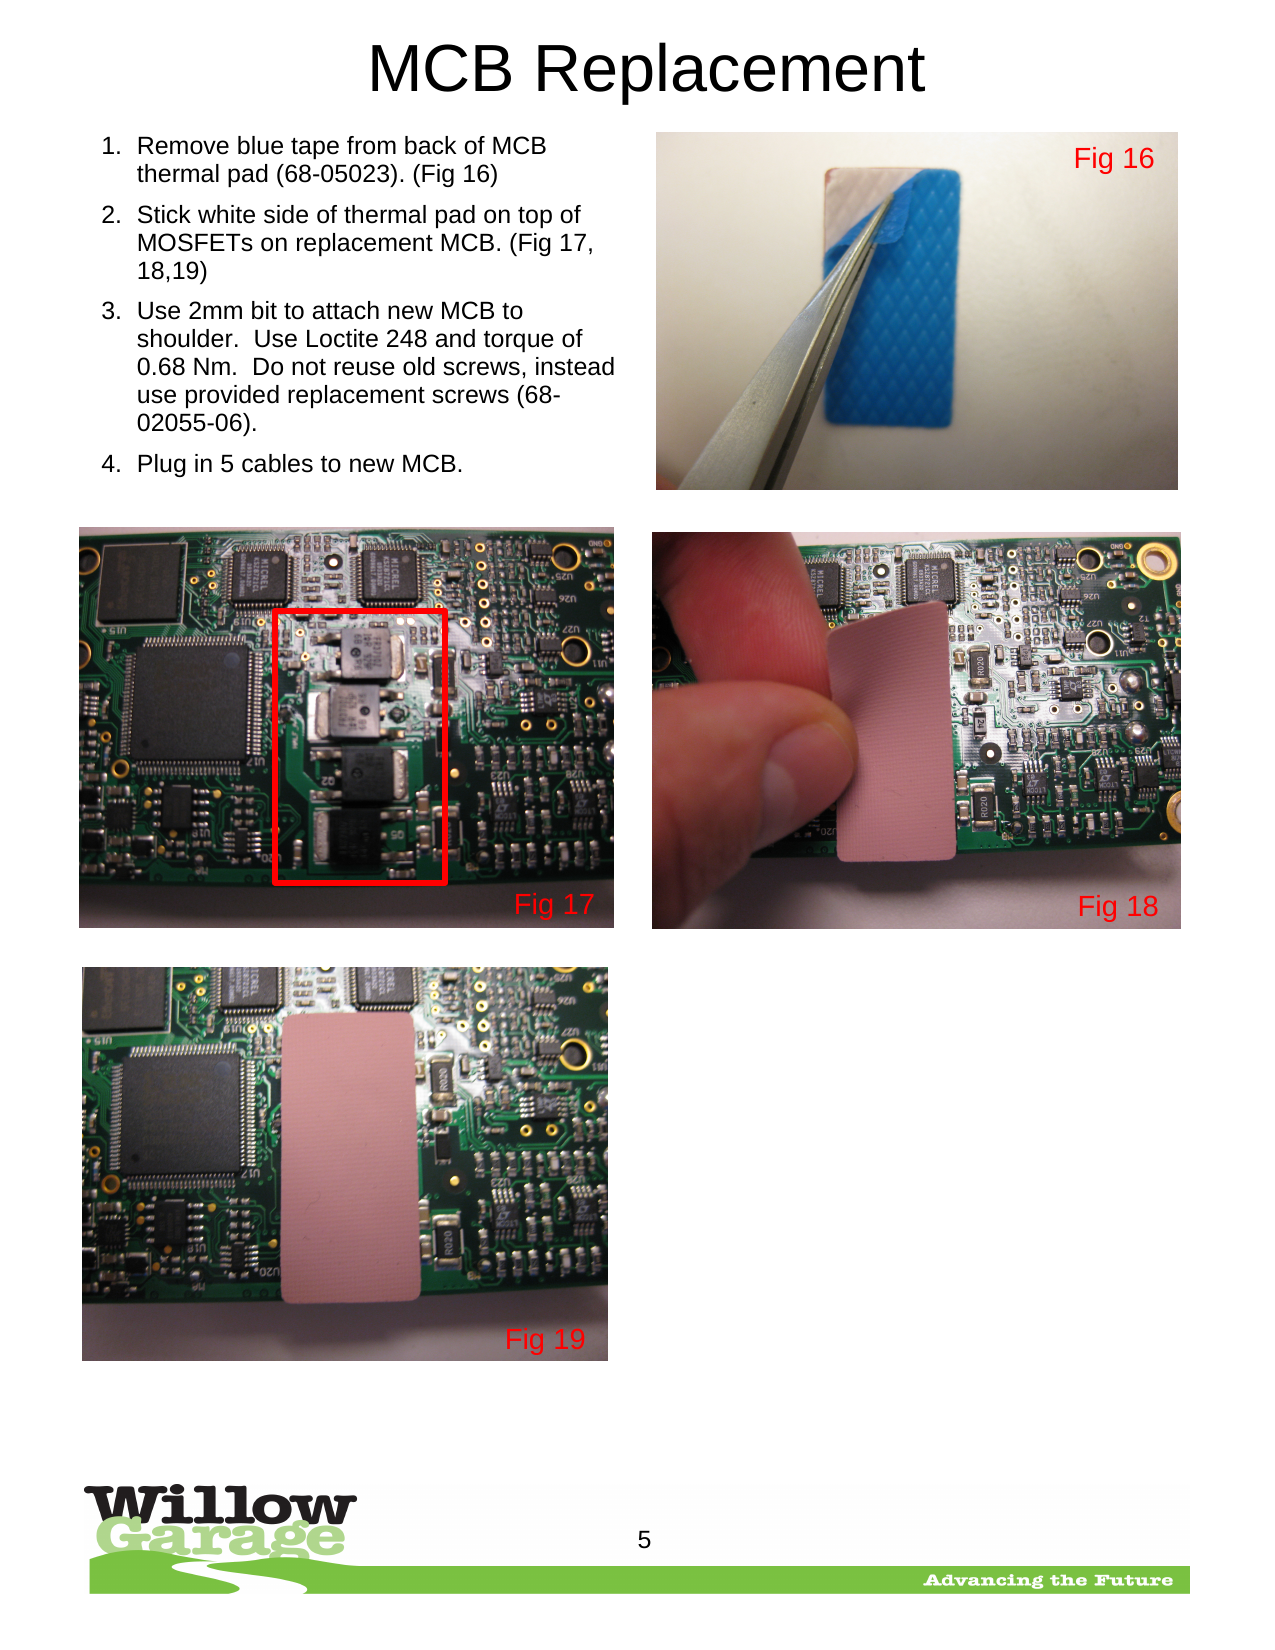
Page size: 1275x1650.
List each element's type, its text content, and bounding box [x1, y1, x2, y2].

title MCB Replacement [94, 16, 1200, 120]
picture [84, 1484, 1190, 1594]
picture [82, 967, 608, 1361]
text_box Fig 17 [499, 880, 616, 929]
picture [656, 132, 1178, 490]
list Remove blue tape from back of MCB thermal pad (68-05023). (Fig 16) Stick white side of thermal pad on top of MOSFETs on replacement MCB. (Fig 17, 18,19) Use 2mm bit to attach new MCB to shoulder. Use Loctite 248 and torque of 0.68 Nm. Do not reuse old screws, instead use provided replacement screws (68-02055-06). Plug in 5 cables to new MCB. [65, 132, 627, 1443]
text_box Fig 18 [1062, 882, 1180, 930]
text_box Fig 16 [1058, 134, 1176, 183]
picture [79, 527, 614, 928]
text_box Fig 19 [490, 1315, 607, 1364]
picture [652, 532, 1181, 929]
